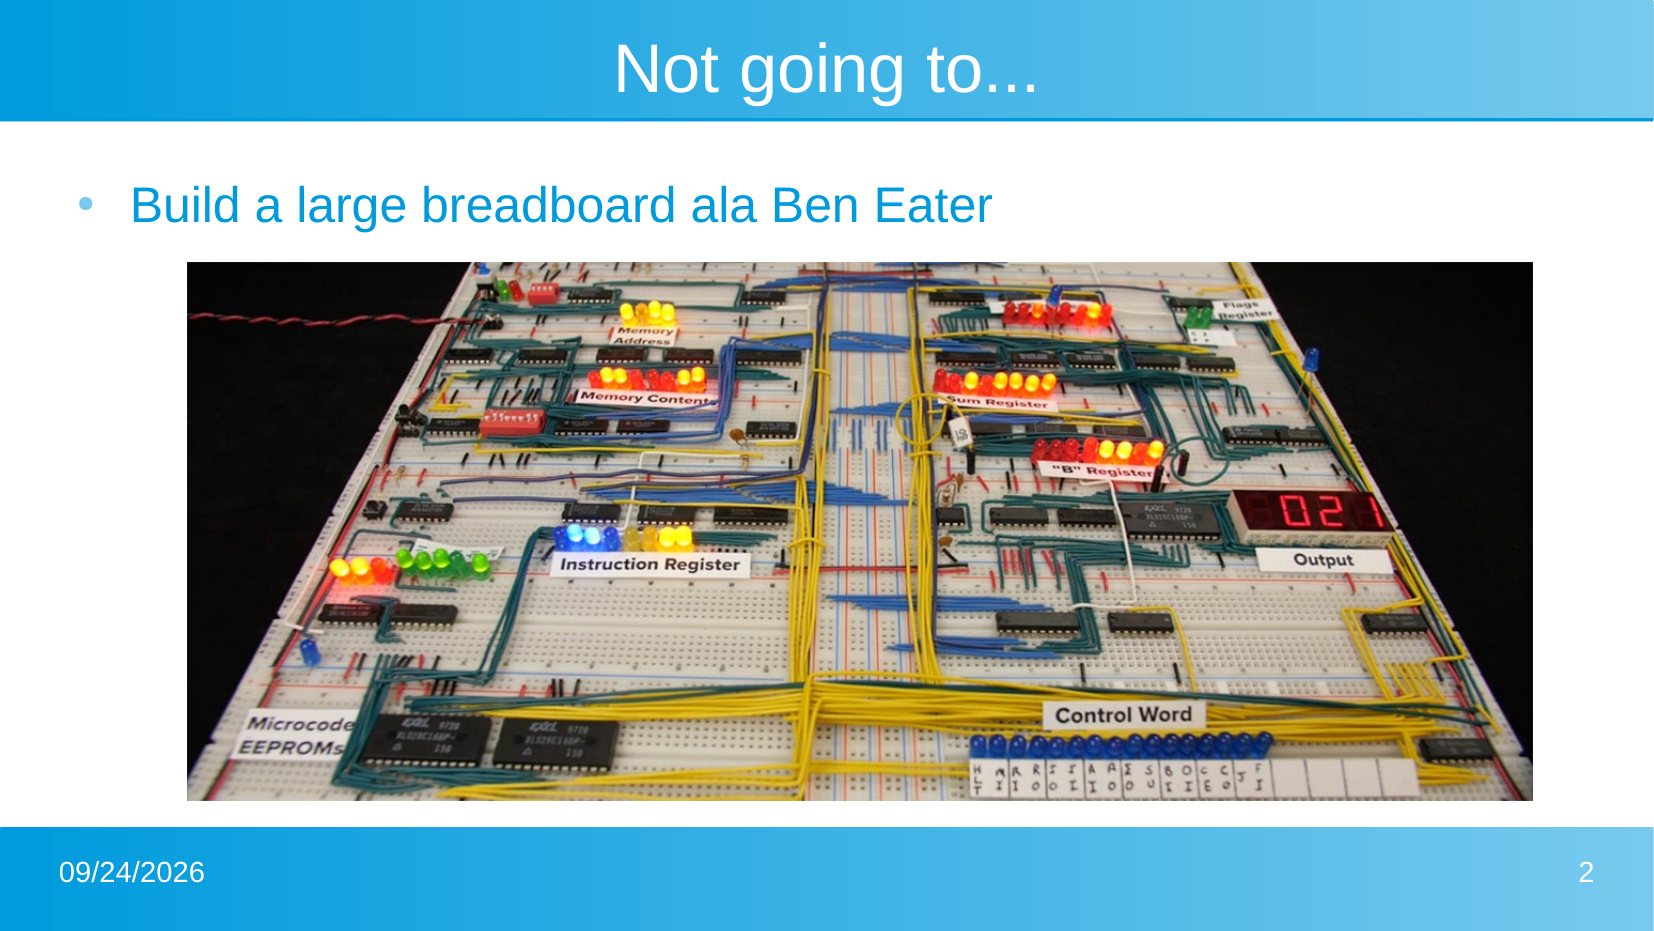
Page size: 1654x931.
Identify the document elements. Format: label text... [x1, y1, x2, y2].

list Build a large breadboard ala Ben Eater [59, 177, 1595, 768]
title Not going to... [59, 29, 1595, 108]
picture [187, 262, 1533, 801]
